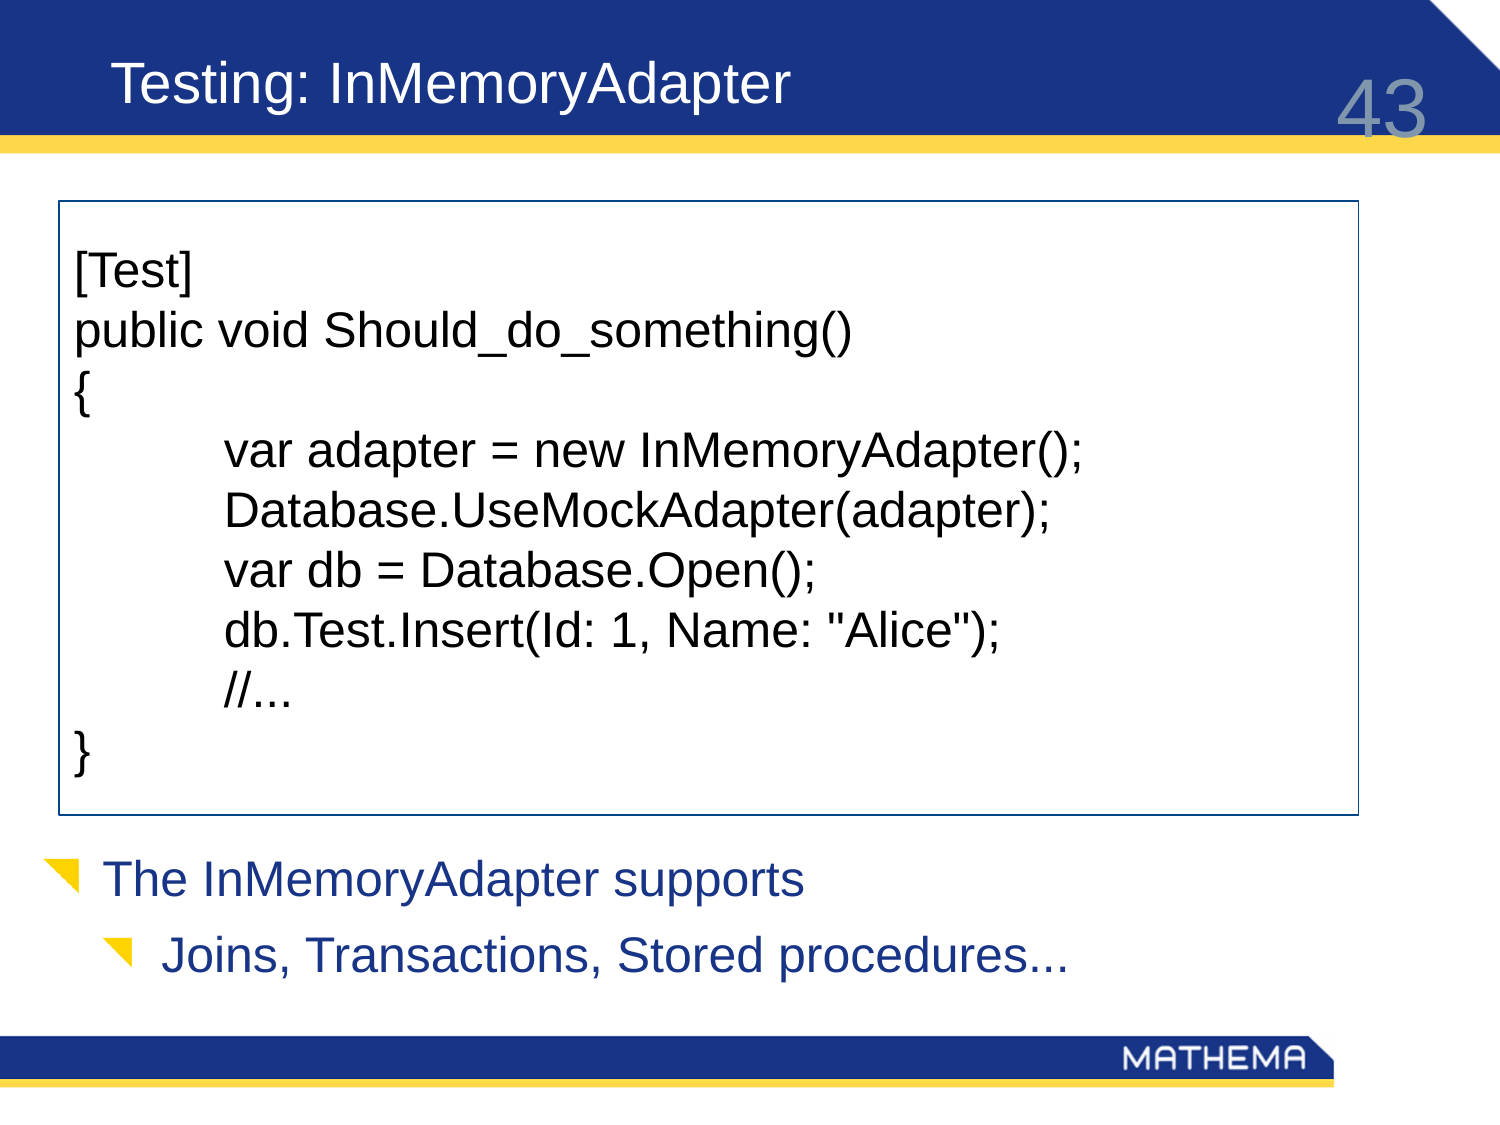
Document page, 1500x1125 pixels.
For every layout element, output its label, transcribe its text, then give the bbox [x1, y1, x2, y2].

title Testing: InMemoryAdapter [75, 0, 1426, 174]
text_box [Test] public void Should_do_something() { var adapter = new InMemoryAdapter(); Database.UseMockAdapter(adapter); var db = Database.Open(); db.Test.Insert(Id: 1, Name: "Alice"); //... } [59, 200, 1359, 815]
picture [0, 0, 1500, 1125]
text_box The InMemoryAdapter supports Joins, Transactions, Stored procedures... [28, 838, 1394, 1019]
